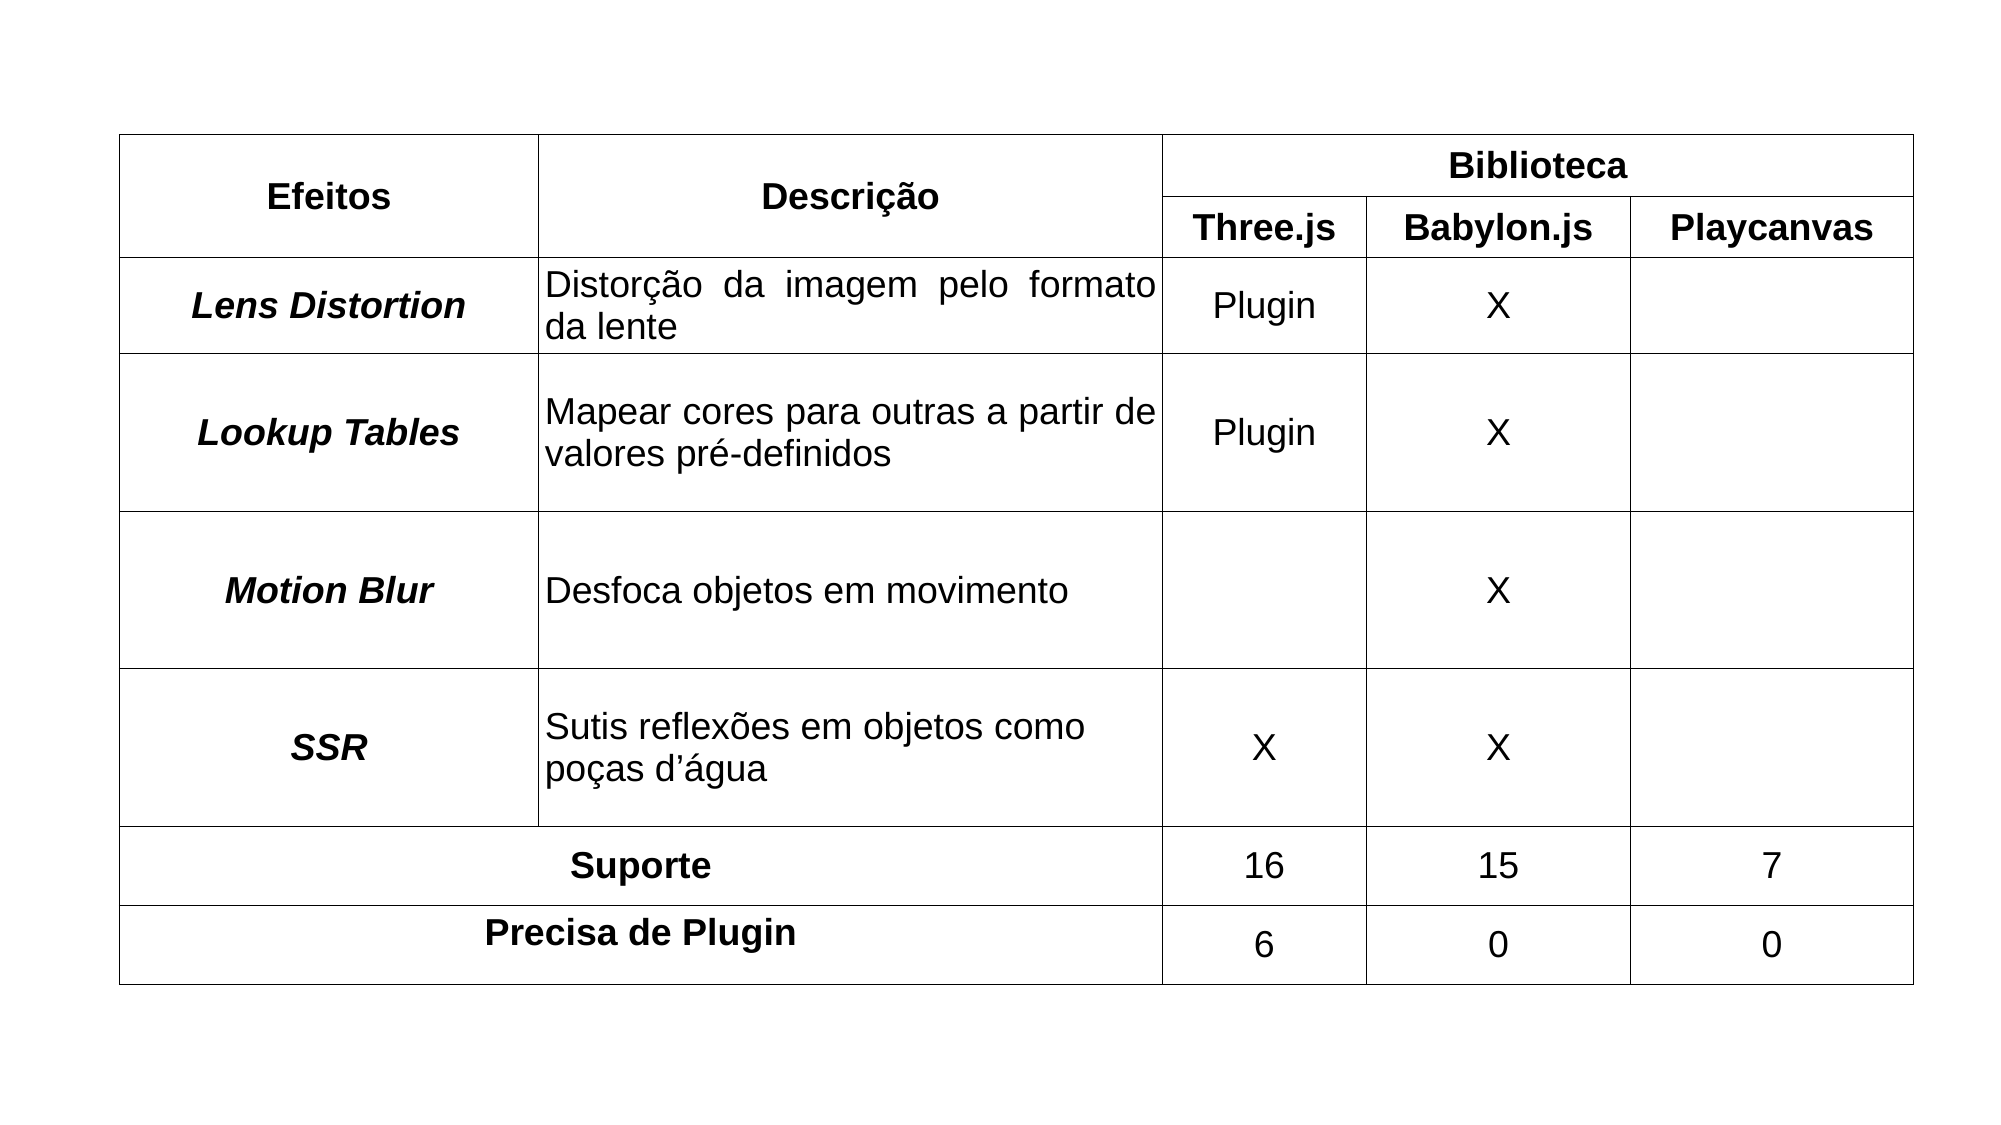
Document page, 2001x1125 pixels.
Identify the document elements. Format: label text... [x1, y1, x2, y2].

table_cell X [1367, 258, 1630, 353]
table_cell [1631, 669, 1913, 826]
table_cell SSR [120, 669, 538, 826]
table_cell X [1367, 354, 1630, 511]
table_cell 0 [1367, 906, 1630, 984]
table_cell Playcanvas [1631, 197, 1913, 257]
table_cell Plugin [1163, 258, 1366, 353]
table_cell X [1163, 669, 1366, 826]
table_cell Precisa de Plugin [120, 906, 1162, 984]
table_cell Desfoca objetos em movimento [539, 512, 1162, 668]
table_cell Lookup Tables [120, 354, 538, 511]
table_cell Distorção da imagem pelo formato da lente [539, 258, 1162, 353]
table_cell Three.js [1163, 197, 1366, 257]
table_cell [1631, 512, 1913, 668]
table_cell X [1367, 512, 1630, 668]
table_cell [1631, 258, 1913, 353]
table_cell X [1367, 669, 1630, 826]
table_cell [1163, 512, 1366, 668]
table_cell [1631, 354, 1913, 511]
table_cell Motion Blur [120, 512, 538, 668]
table_cell Plugin [1163, 354, 1366, 511]
table_cell Babylon.js [1367, 197, 1630, 257]
table_cell 6 [1163, 906, 1366, 984]
table_cell Suporte [120, 827, 1162, 905]
table_header Descrição [539, 135, 1162, 257]
table_cell 16 [1163, 827, 1366, 905]
table_cell Lens Distortion [120, 258, 538, 353]
table_cell 7 [1631, 827, 1913, 905]
table_cell 0 [1631, 906, 1913, 984]
table_header Biblioteca [1163, 135, 1913, 196]
table_cell Mapear cores para outras a partir de valores pré-definidos [539, 354, 1162, 511]
table_cell 15 [1367, 827, 1630, 905]
table_cell Sutis reflexões em objetos como poças d’água [539, 669, 1162, 826]
table_header Efeitos [120, 135, 538, 257]
